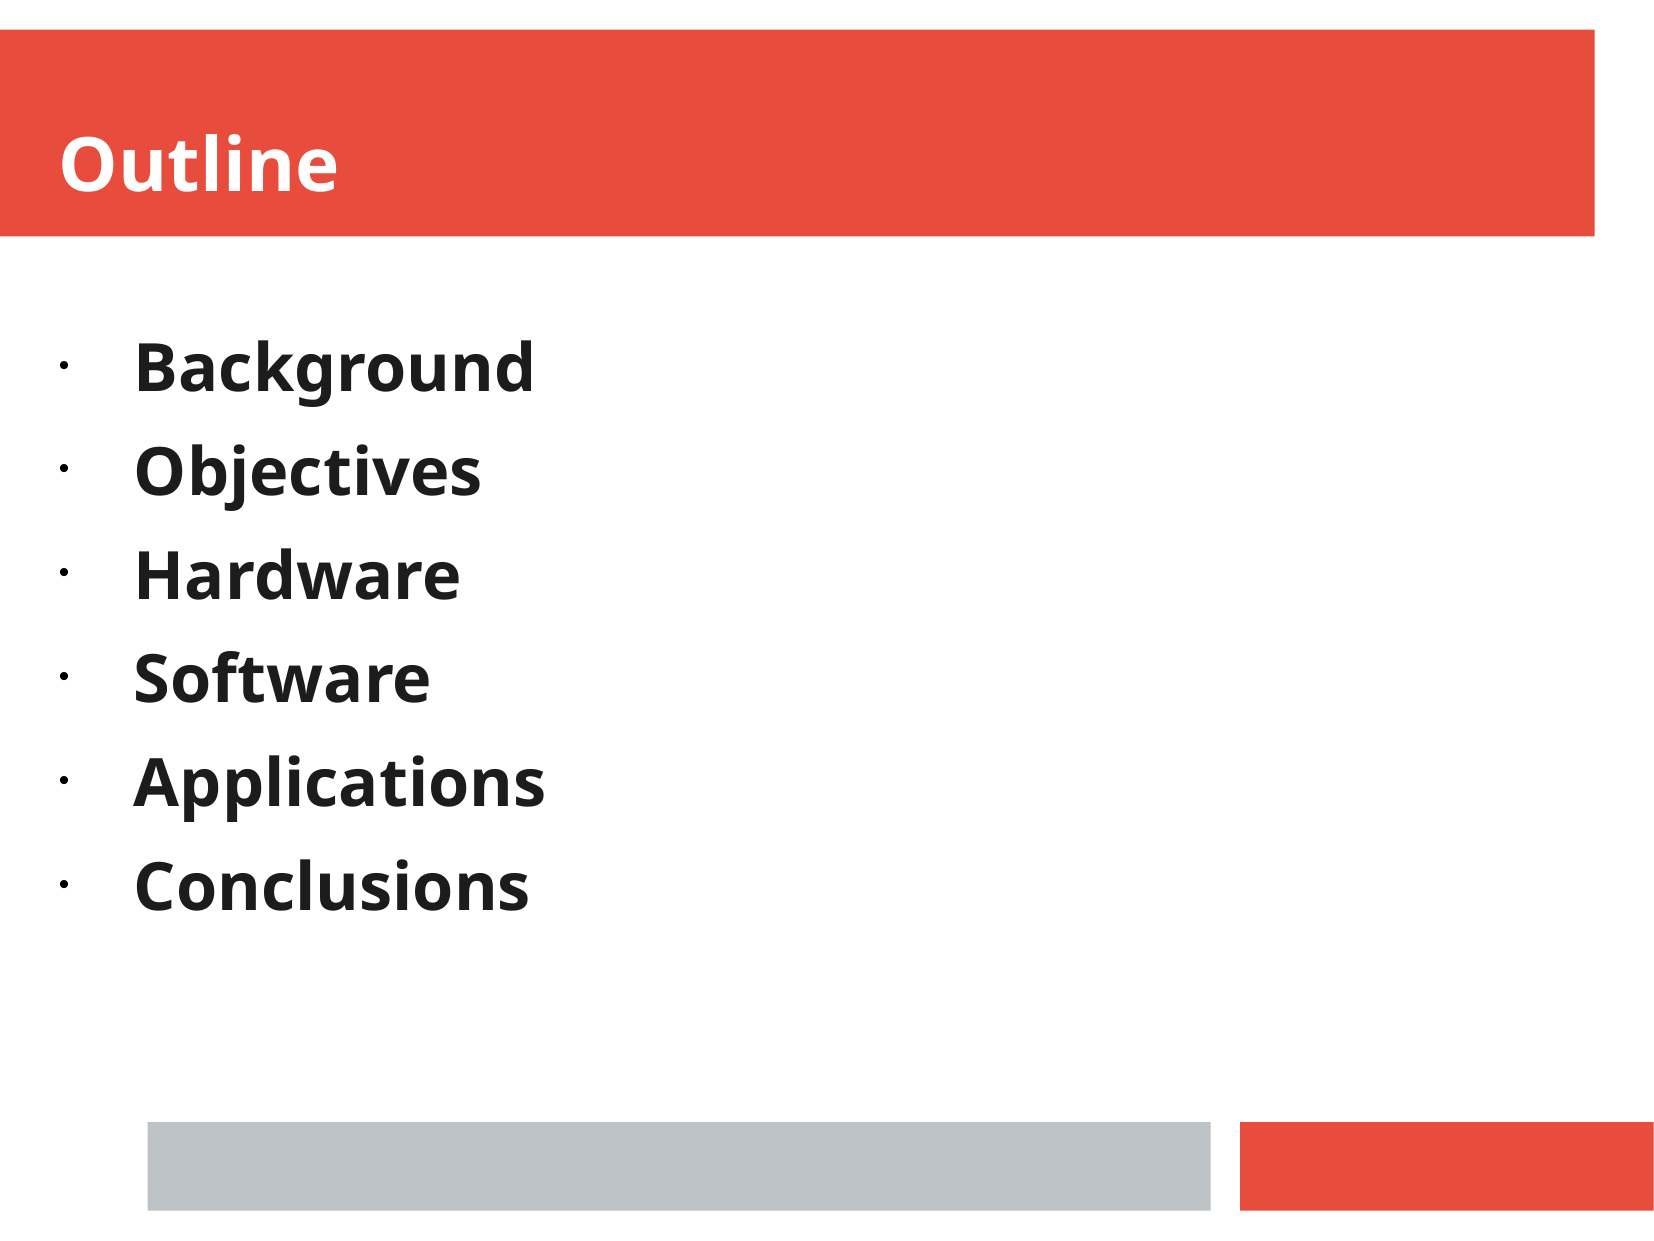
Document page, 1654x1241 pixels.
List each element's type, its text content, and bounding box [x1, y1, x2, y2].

list Background Objectives Hardware Software Applications Conclusions [59, 324, 1565, 1093]
title Outline [59, 59, 1595, 207]
